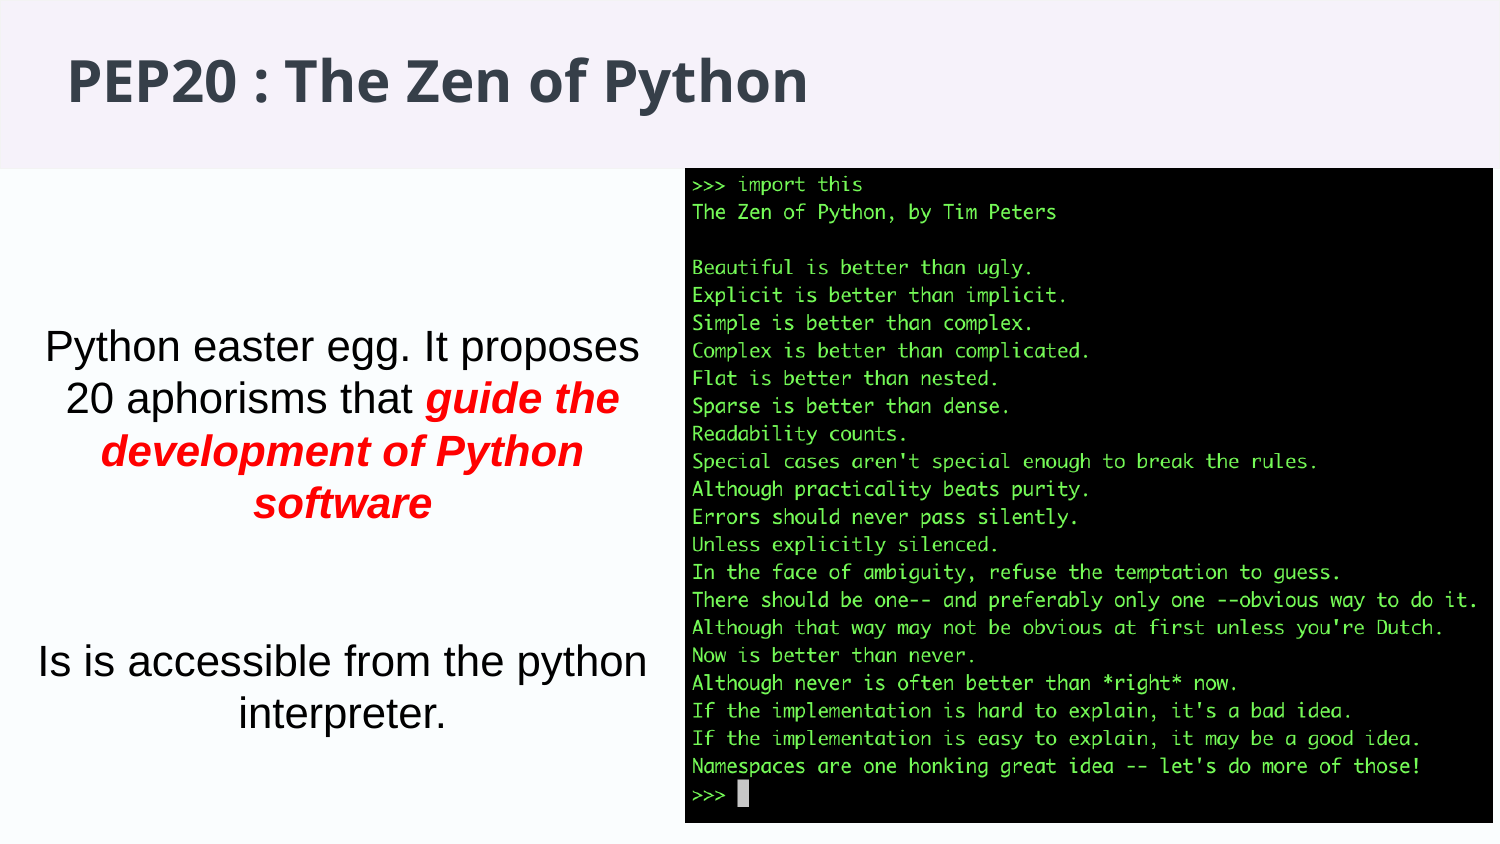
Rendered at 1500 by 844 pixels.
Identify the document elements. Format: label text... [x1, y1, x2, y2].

text_box Python easter egg. It proposes 20 aphorisms that guide the development of Python software Is is accessible from the python interpreter. [10, 302, 676, 753]
slide_number <number> [1389, 823, 1480, 830]
title PEP20 : The Zen of Python [51, 28, 1390, 141]
picture [685, 168, 1493, 823]
